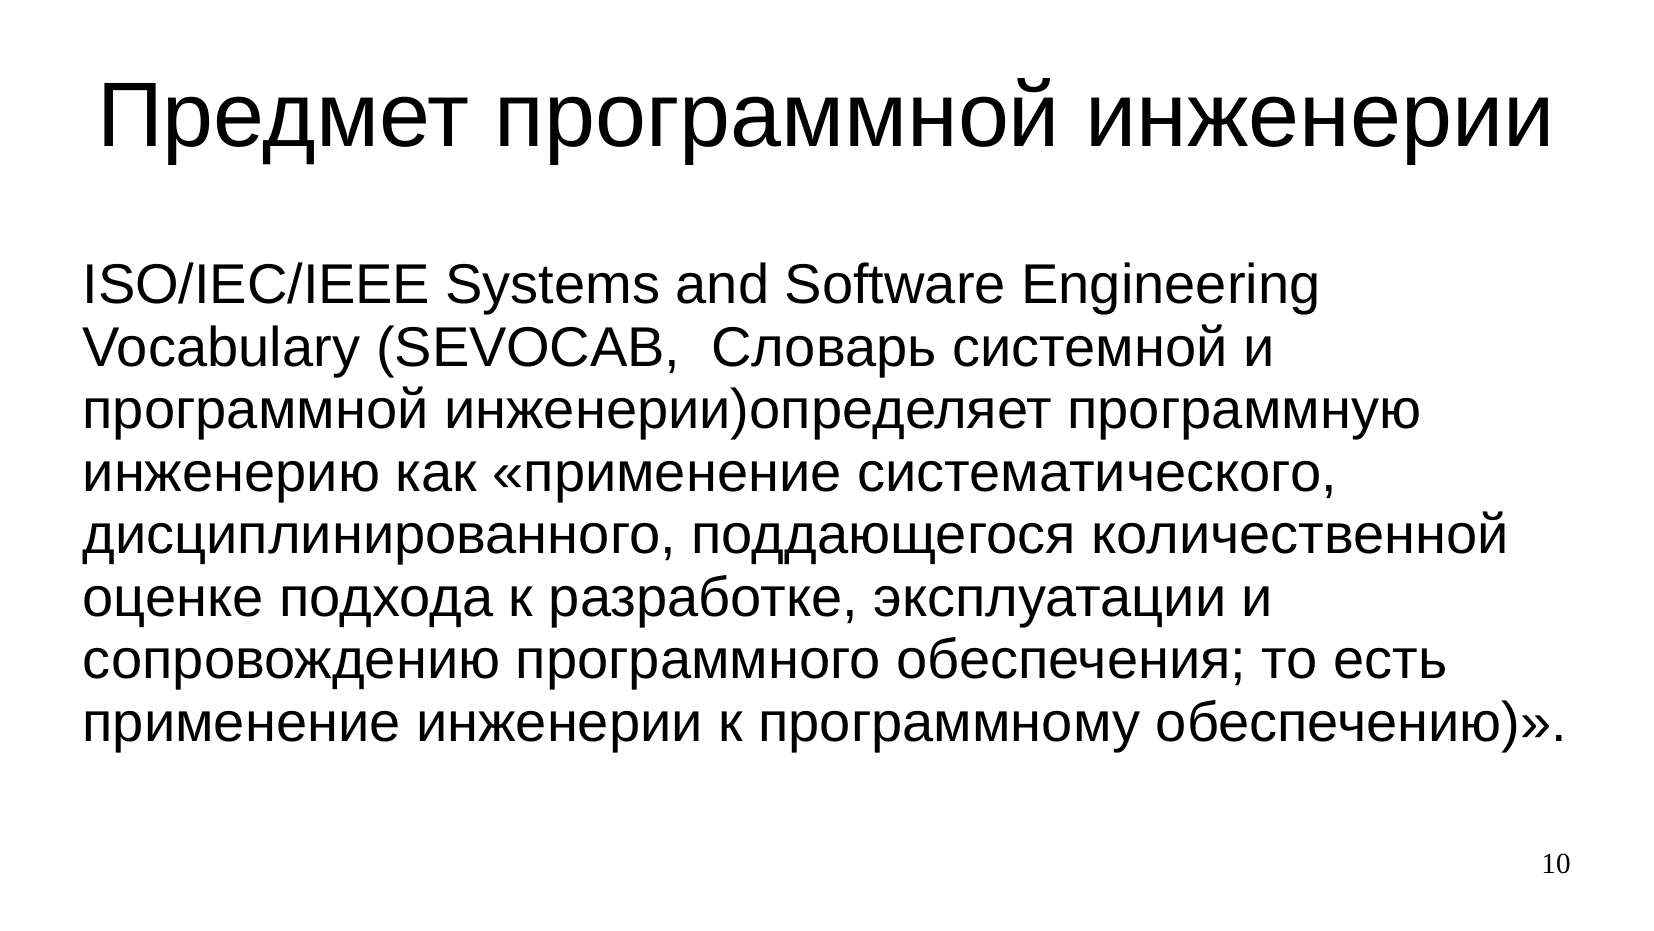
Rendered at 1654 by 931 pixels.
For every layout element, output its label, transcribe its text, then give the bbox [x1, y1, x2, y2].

list ISO/IEC/IEEE Systems and Software Engineering Vocabulary (SEVOCAB, Словарь системной и программной инженерии)определяет программную инженерию как «применение систематического, дисциплинированного, поддающегося количественной оценке подхода к разработке, эксплуатации и сопровождению программного обеспечения; то есть применение инженерии к программному обеспечению)». [82, 253, 1571, 793]
title Предмет программной инженерии [82, 37, 1571, 193]
